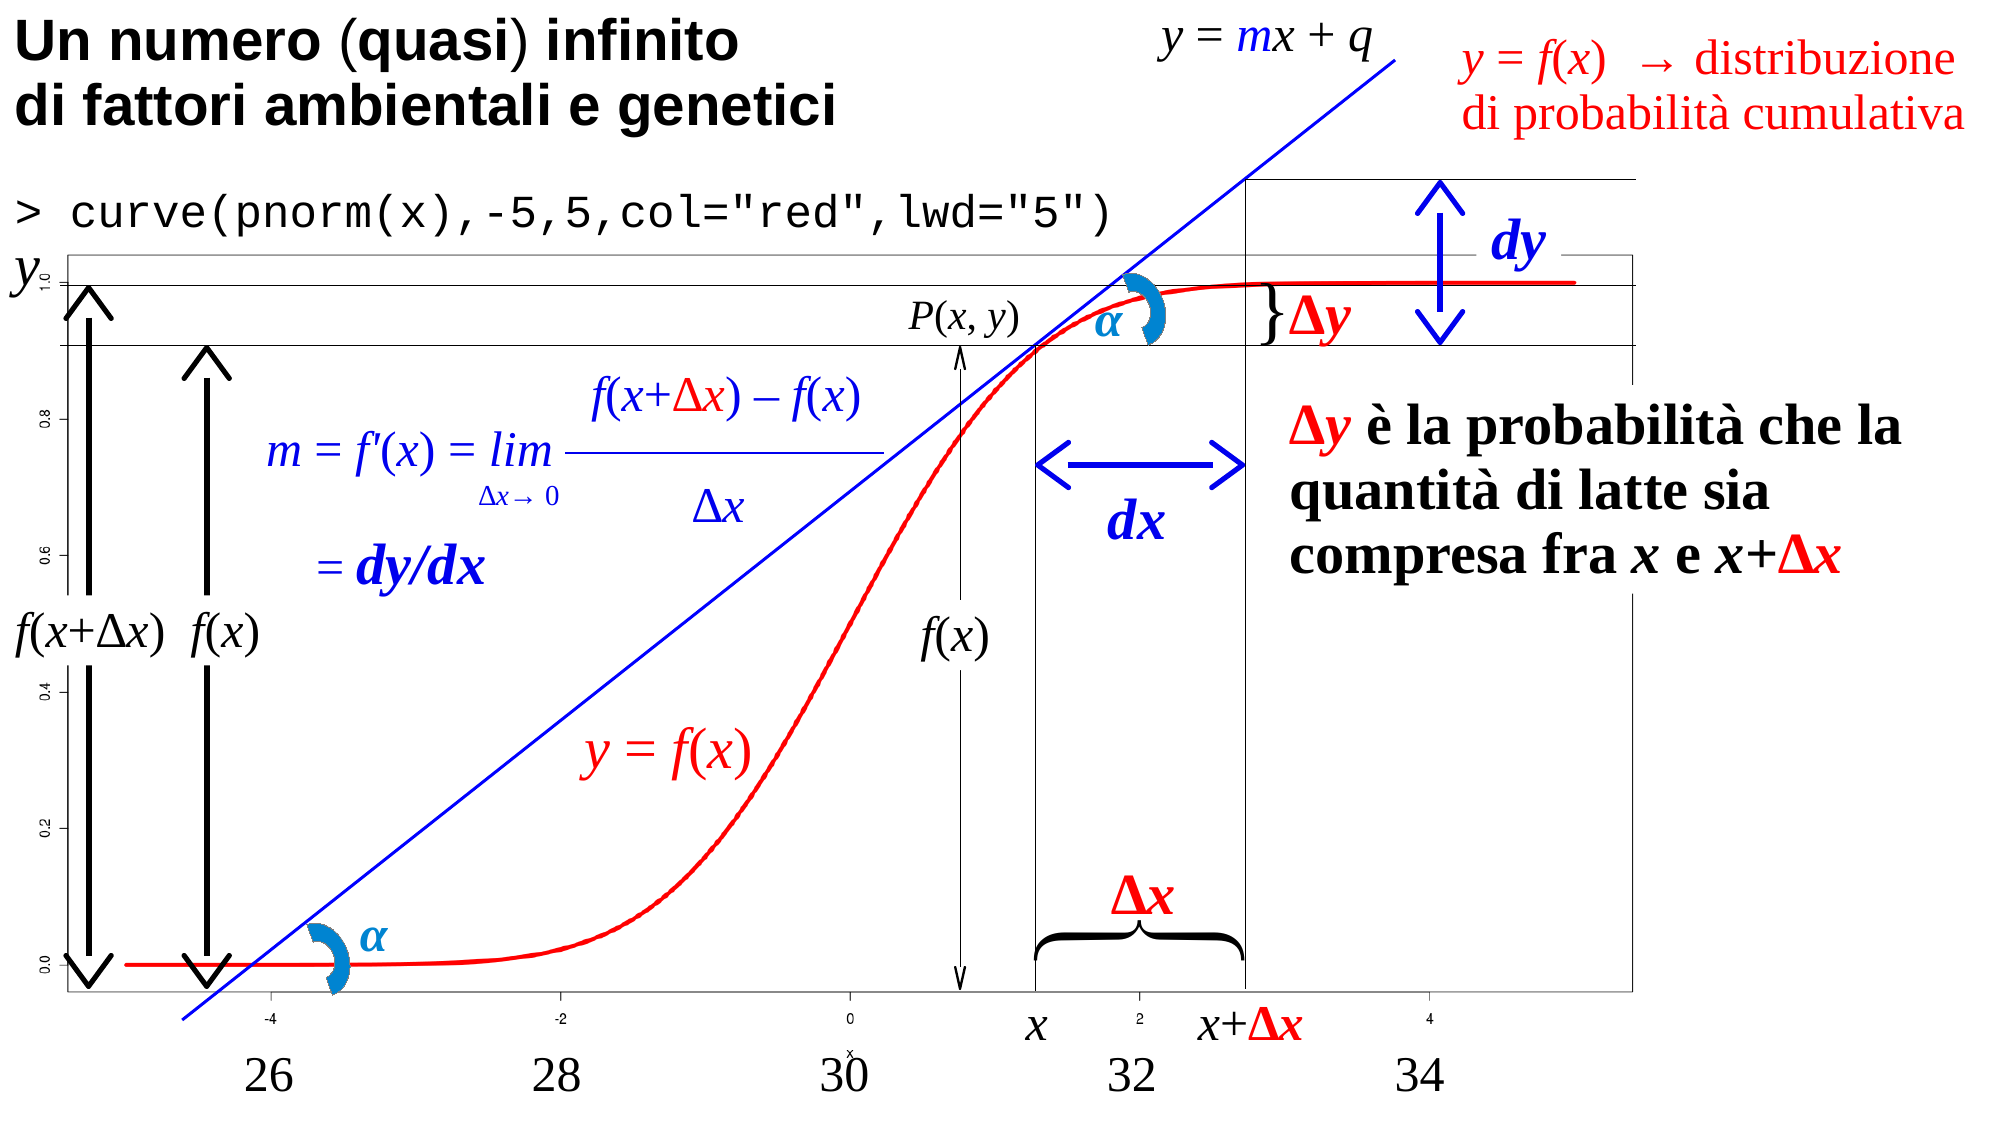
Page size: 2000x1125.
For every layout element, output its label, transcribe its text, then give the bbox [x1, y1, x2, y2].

picture [1036, 346, 1245, 988]
picture [1151, 286, 1239, 345]
text_box y = f(x) [569, 708, 768, 789]
text_box dy [1476, 199, 1562, 280]
text_box Un numero (quasi) infinito di fattori ambientali e genetici > curve(pnorm(x),-5,5,col="red",lwd="5") [0, 0, 1152, 249]
text_box f(x+∆x) f(x) [0, 595, 276, 666]
text_box [306, 923, 351, 996]
picture [1126, 287, 1150, 345]
text_box f(x+∆x) – f(x) m = f'(x) = lim ∆x→ 0 ∆x = dy/dx [251, 359, 975, 605]
picture [1246, 215, 1437, 285]
picture [1246, 215, 1654, 1066]
text_box ∆y è la probabilità che la quantità di latte sia compresa fra x e x+∆x [1275, 385, 1918, 594]
text_box { [1239, 270, 1306, 368]
text_box f(x) [905, 600, 1006, 671]
picture [962, 347, 1028, 389]
text_box α [345, 900, 391, 971]
picture [0, 605, 968, 1066]
text_box α [1080, 285, 1126, 356]
text_box ∆x [1096, 855, 1192, 935]
text_box ∆y [1275, 274, 1367, 355]
picture [1115, 279, 1126, 285]
picture [1039, 313, 1080, 345]
text_box dx [1093, 479, 1182, 560]
text_box [1122, 273, 1166, 346]
picture [961, 348, 1035, 896]
picture [0, 286, 893, 595]
text_box y = f(x) → distribuzione di probabilità cumulativa [1446, 22, 1984, 148]
text_box y [80, 293, 94, 305]
picture [92, 346, 958, 595]
picture [1036, 286, 1080, 341]
text_box 26 28 30 32 34 [207, 1039, 1463, 1111]
text_box P(x, y) [893, 286, 1036, 345]
text_box y [0, 249, 94, 305]
text_box x x+∆x [968, 988, 1319, 1039]
text_box y = mx + q [1152, 0, 1388, 71]
text_box { [944, 896, 1229, 1004]
picture [1130, 215, 1245, 285]
picture [94, 215, 1195, 285]
